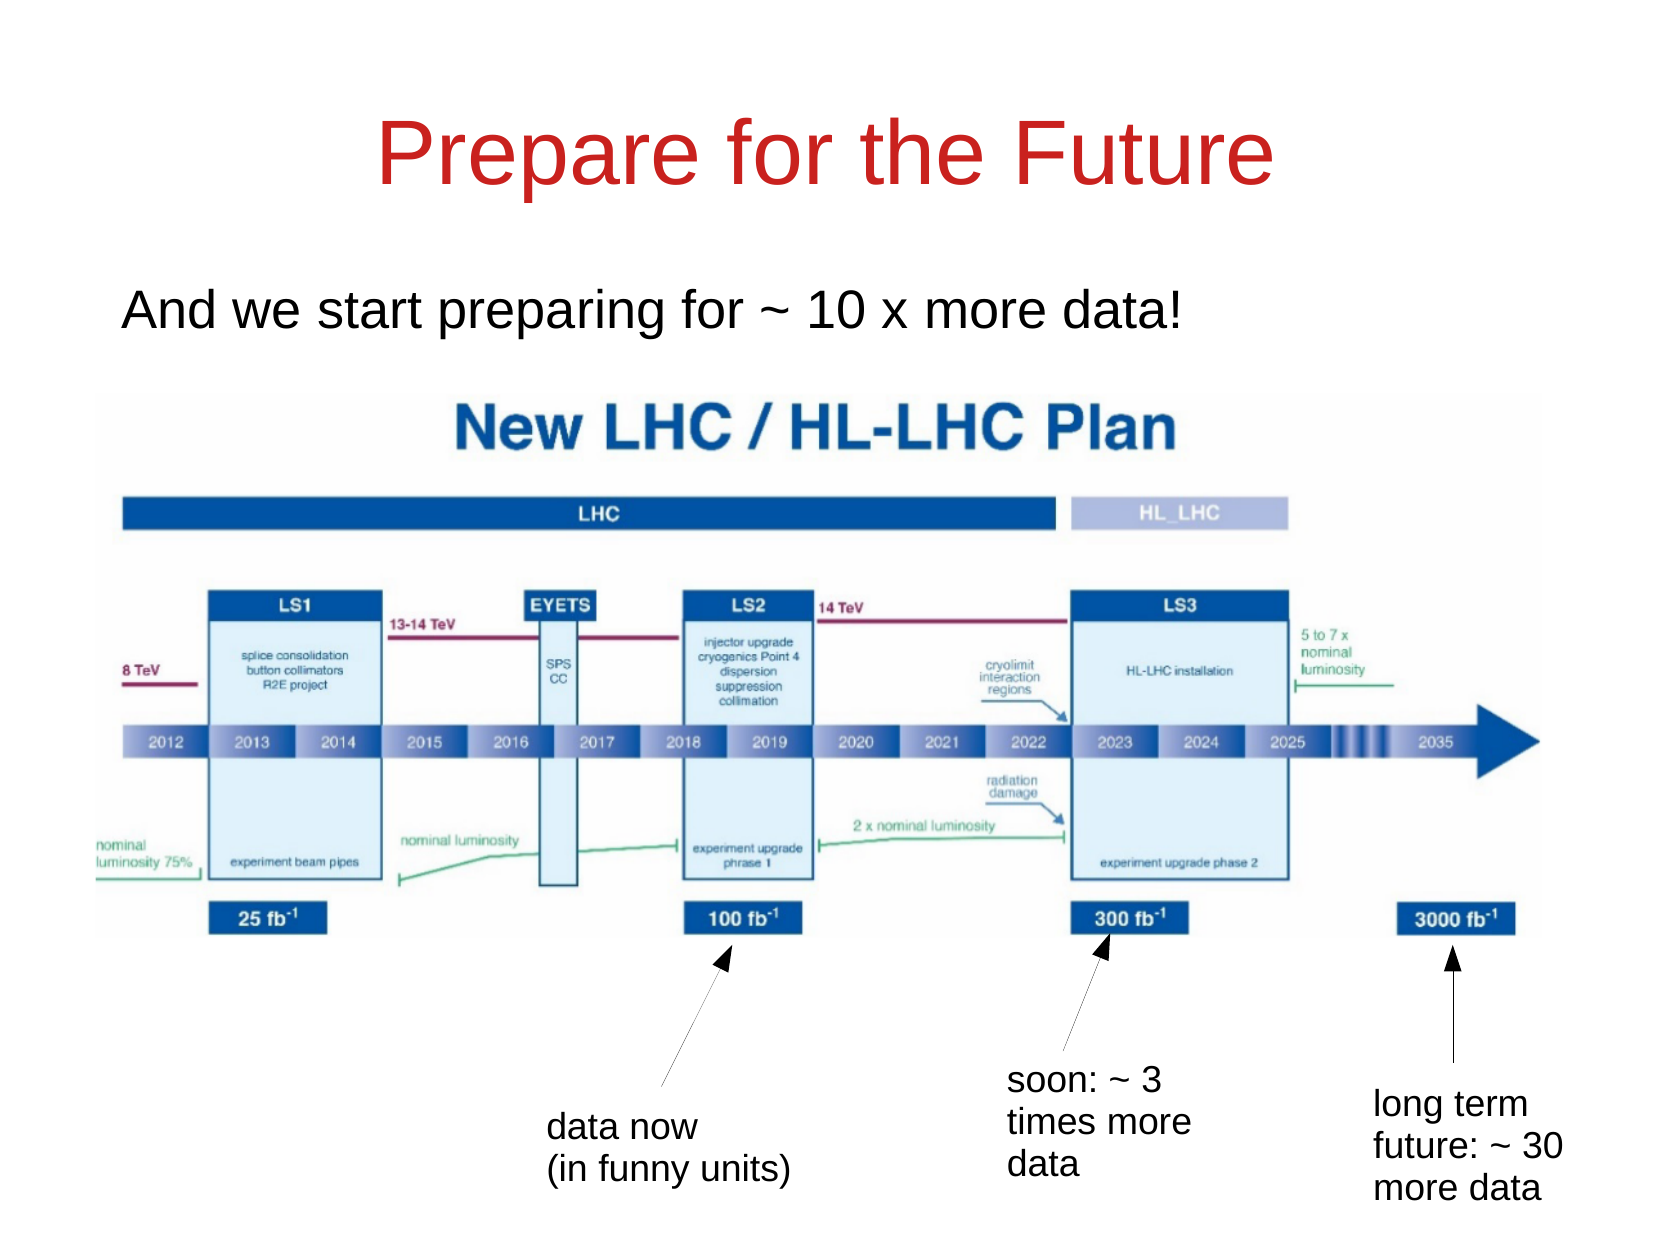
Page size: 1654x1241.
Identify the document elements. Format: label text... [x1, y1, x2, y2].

text_box And we start preparing for ~ 10 x more data! [106, 271, 1619, 348]
text_box long term future: ~ 30 more data [1358, 1074, 1595, 1216]
picture [47, 384, 1576, 945]
title Prepare for the Future [82, 49, 1571, 257]
text_box soon: ~ 3 times more data [992, 1051, 1229, 1192]
text_box data now (in funny units) [531, 1098, 945, 1198]
